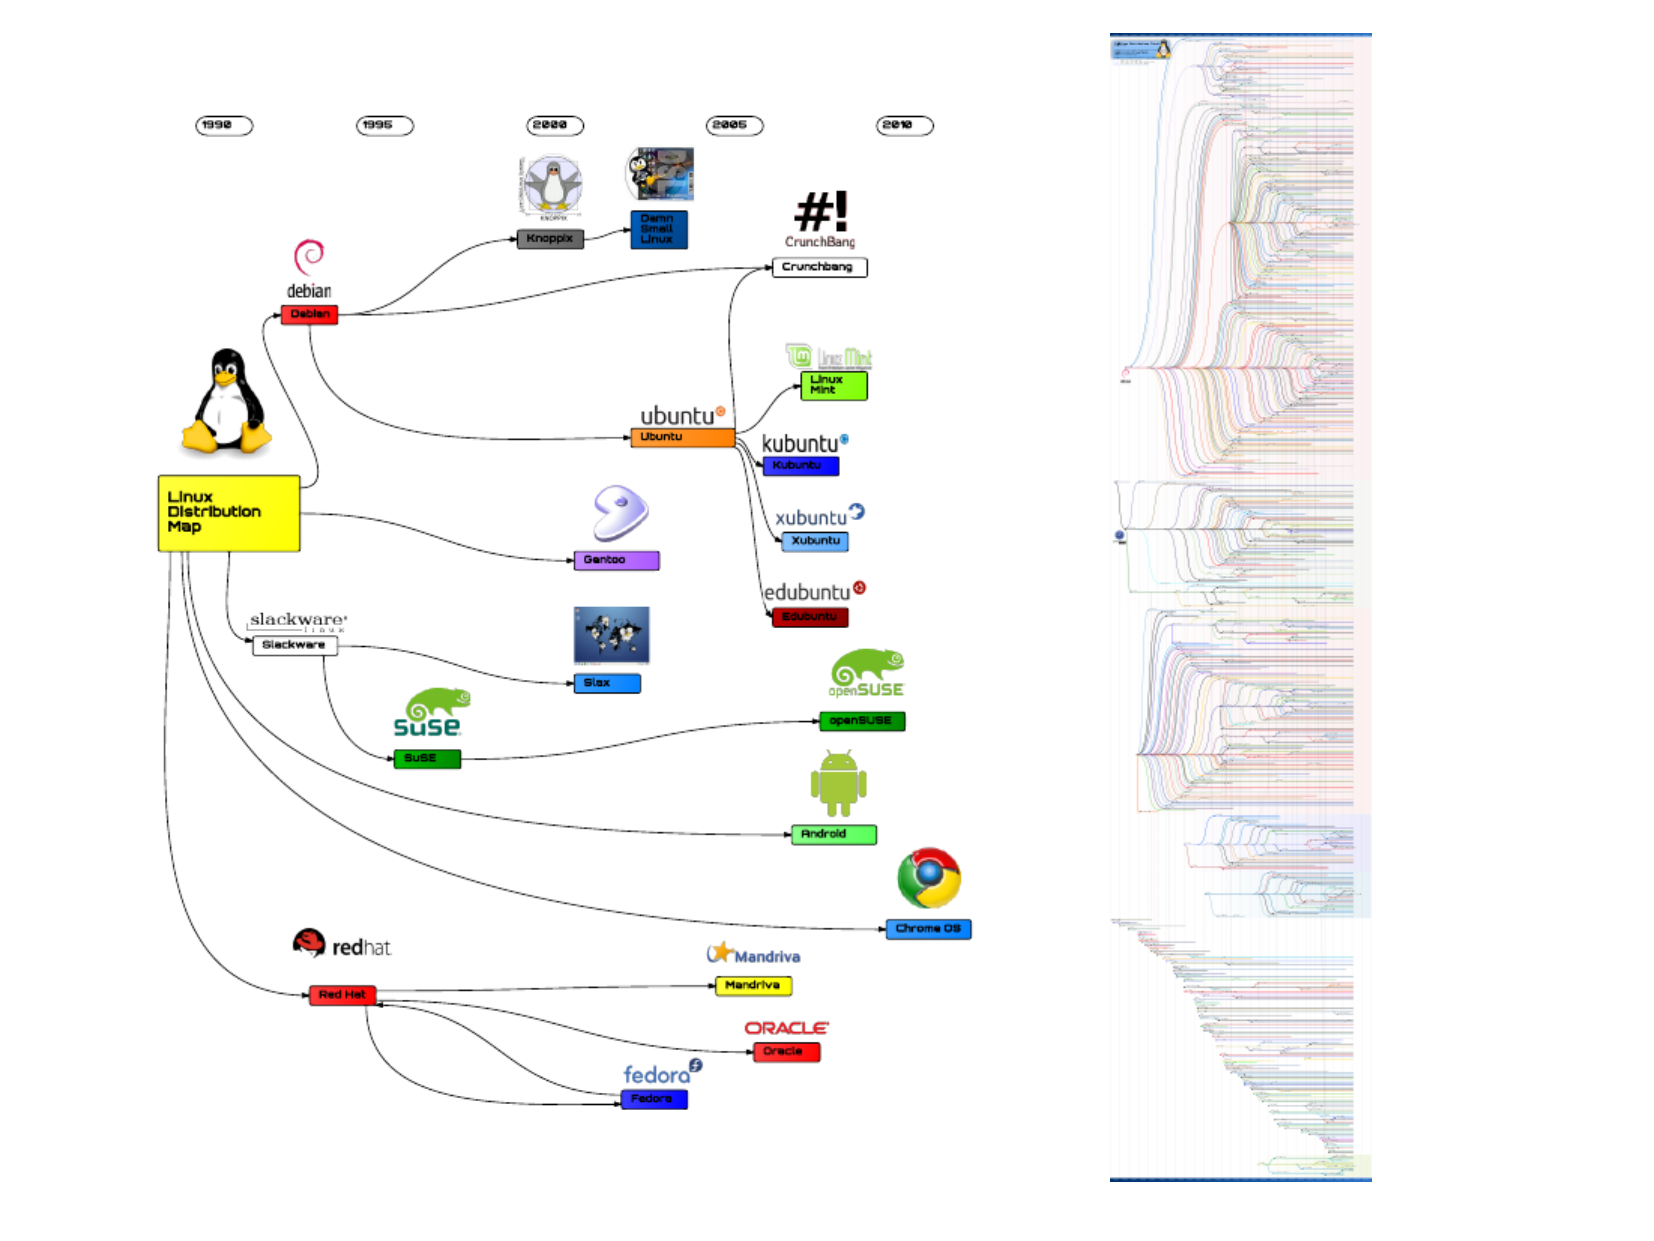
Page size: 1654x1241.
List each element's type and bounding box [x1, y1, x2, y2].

picture [1110, 33, 1372, 1182]
picture [47, 98, 1083, 1134]
